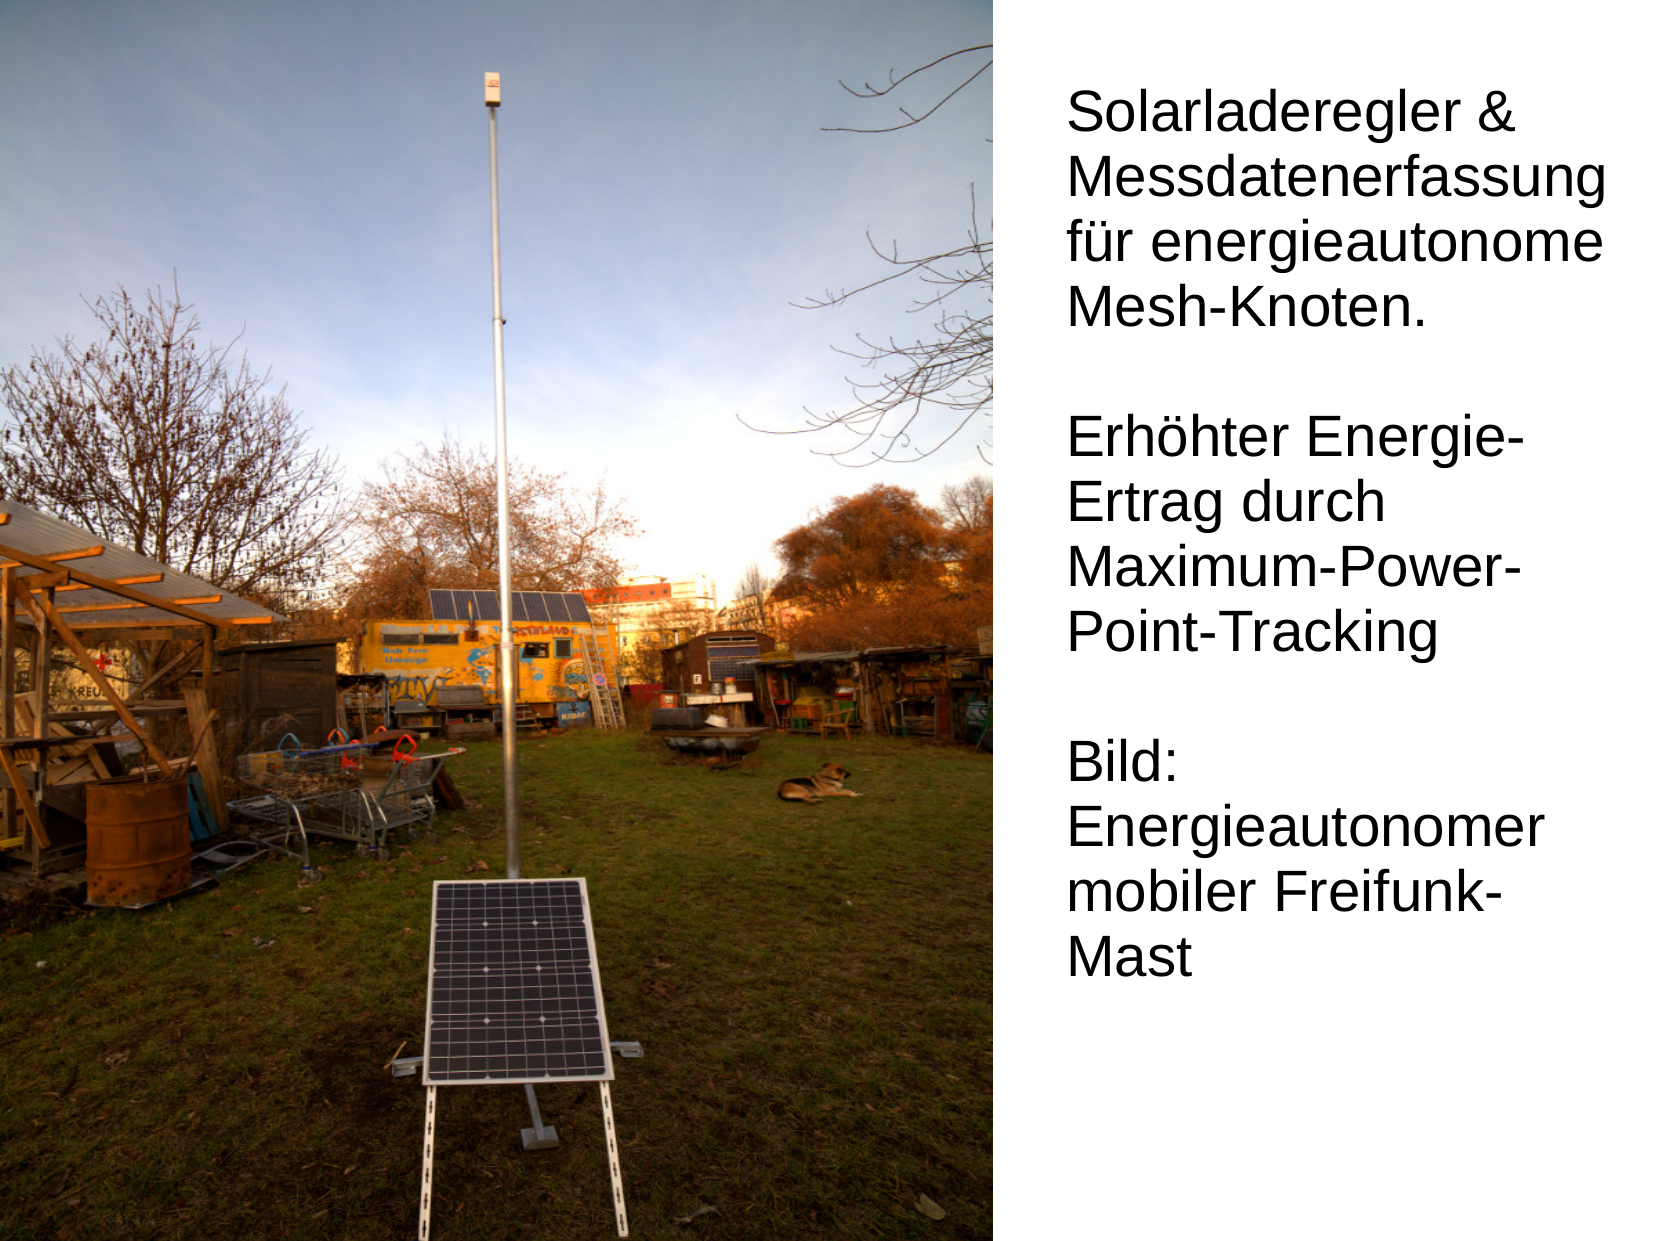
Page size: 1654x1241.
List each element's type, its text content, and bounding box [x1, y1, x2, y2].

text_box Solarladeregler & Messdatenerfassung für energieautonome Mesh-Knoten. Erhöhter Energie- Ertrag durch Maximum-Power-Point-Tracking Bild: Energieautonomer mobiler Freifunk-Mast [1051, 70, 1630, 996]
picture [0, 0, 993, 1241]
